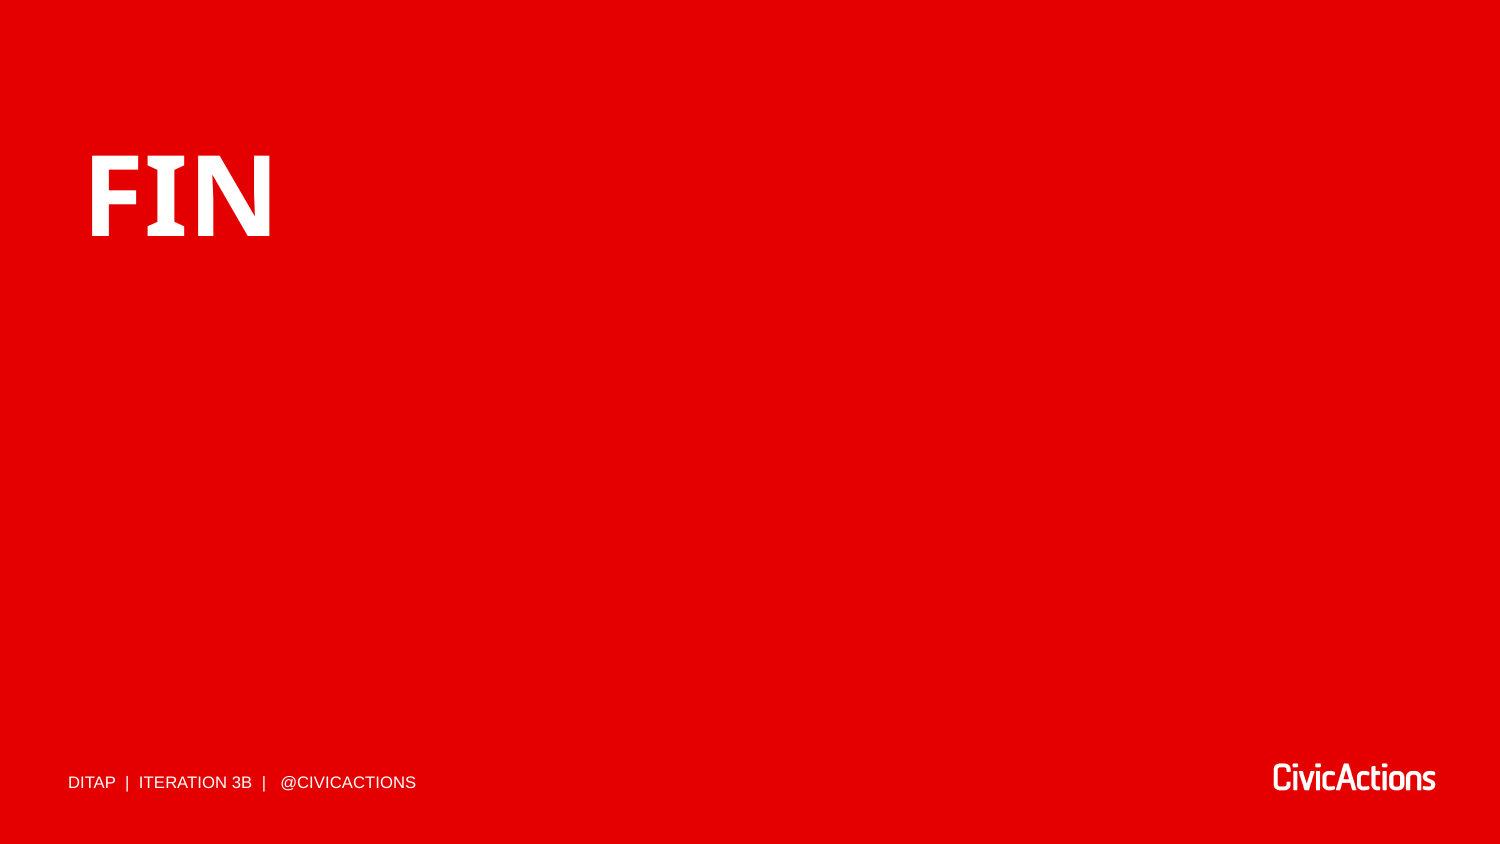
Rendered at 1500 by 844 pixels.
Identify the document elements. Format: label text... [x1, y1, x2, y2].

title FIN [73, 114, 1354, 470]
picture [1271, 758, 1438, 795]
